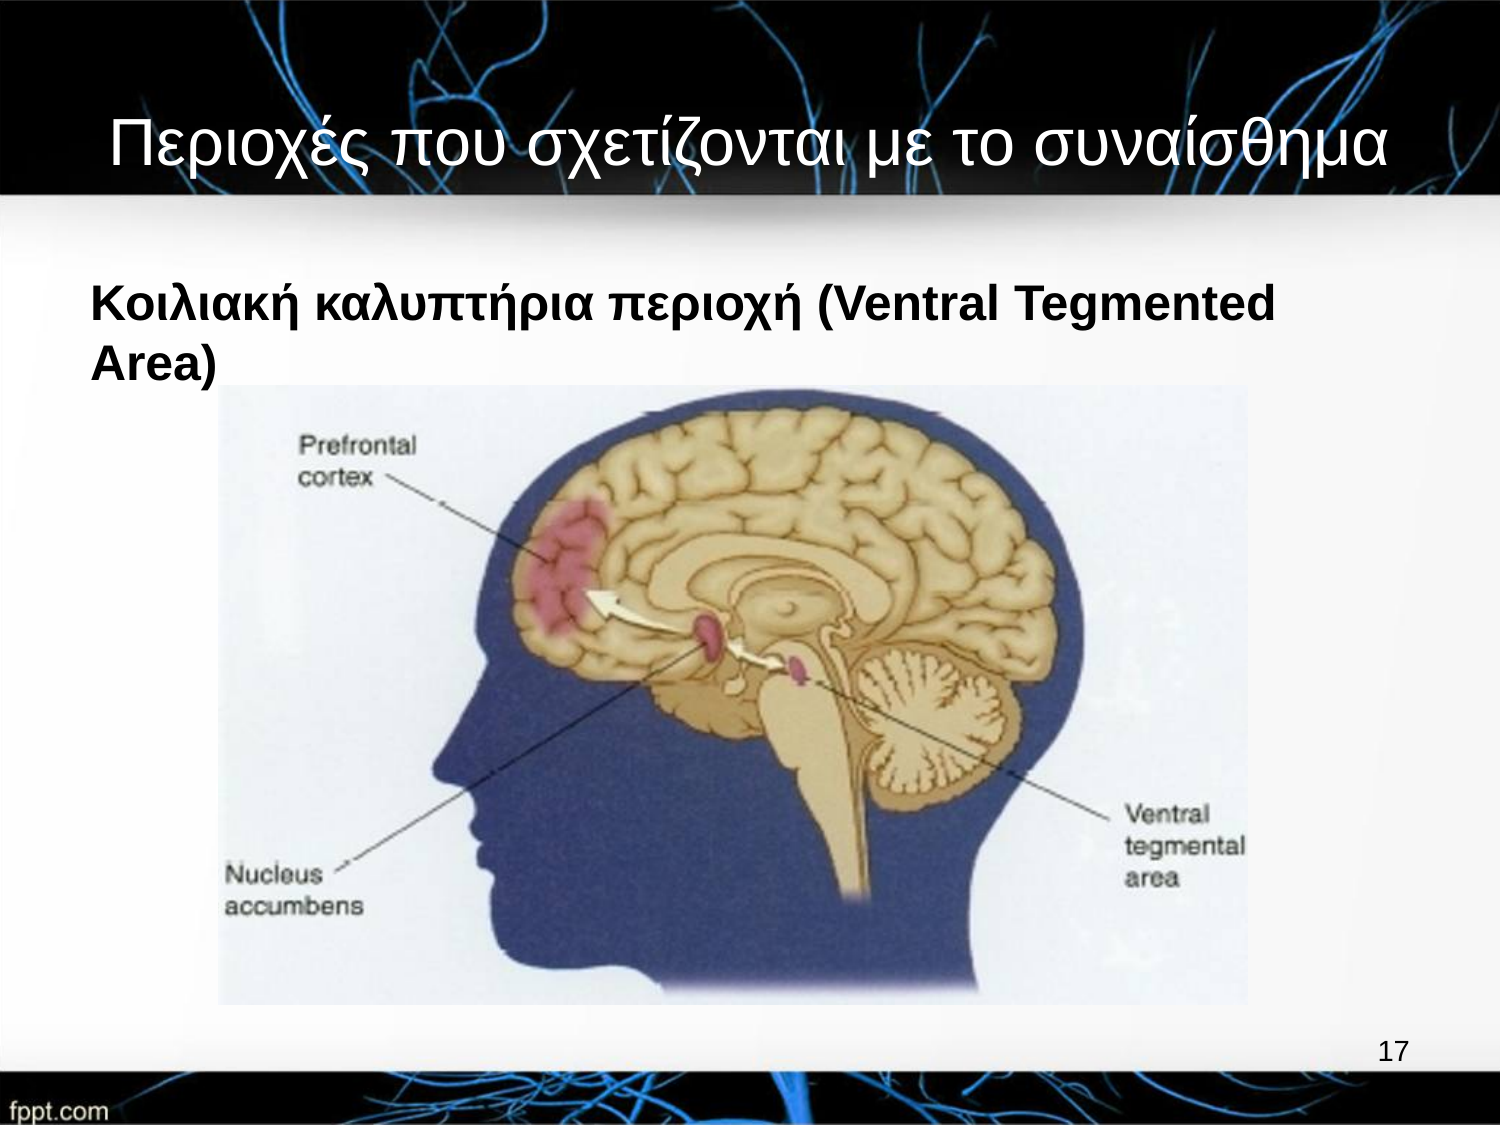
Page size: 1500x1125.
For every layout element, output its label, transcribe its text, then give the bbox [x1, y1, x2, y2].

picture [0, 0, 1500, 1125]
title Περιοχές που σχετίζονται με το συναίσθημα [75, 45, 1425, 233]
list Κοιλιακή καλυπτήρια περιοχή (Ventral Tegmented Area) [75, 262, 1425, 1005]
